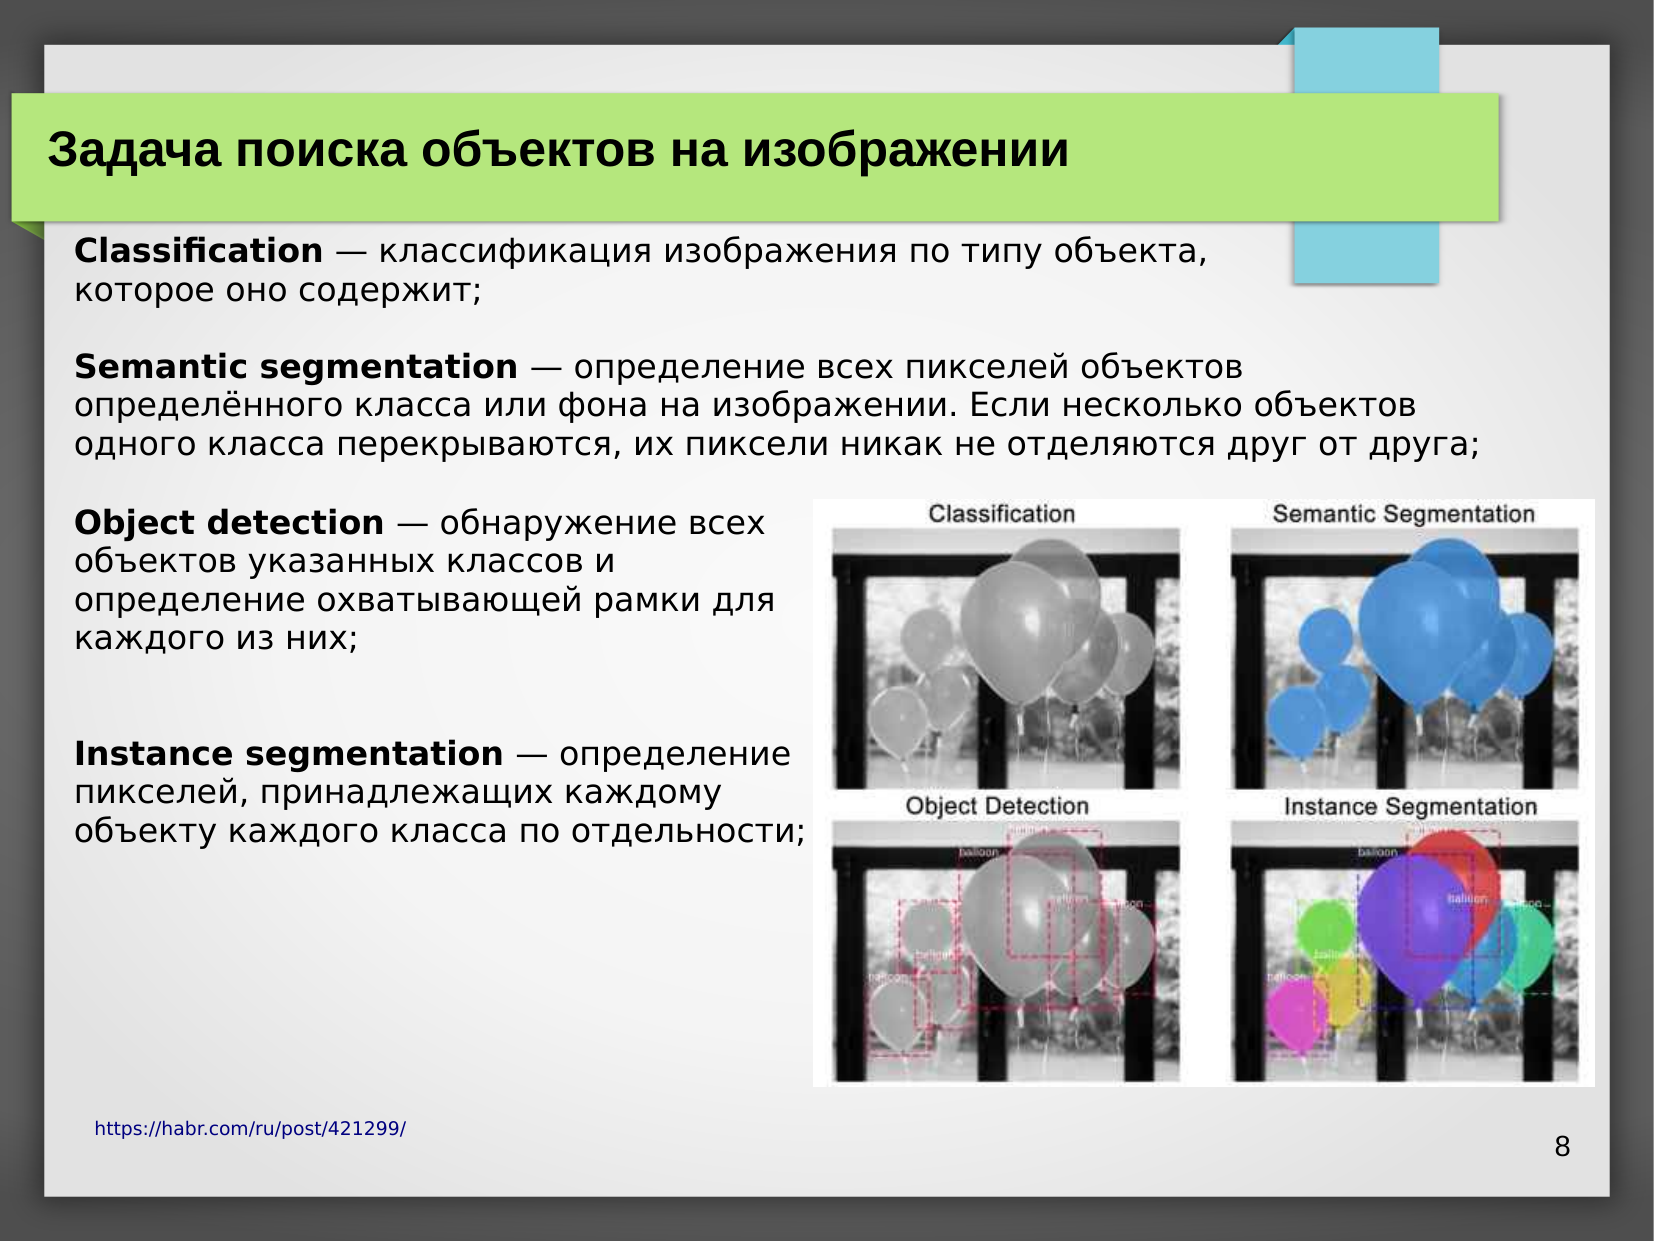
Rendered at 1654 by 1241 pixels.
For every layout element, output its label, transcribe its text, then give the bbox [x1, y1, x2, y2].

text_box Classification — классификация изображения по типу объекта, которое оно содержит; Semantic segmentation — определение всех пикселей объектов определённого класса или фона на изображении. Если несколько объектов одного класса перекрываются, их пиксели никак не отделяются друг от друга; [59, 224, 1512, 499]
picture [0, 0, 1654, 1241]
text_box Object detection — обнаружение всех объектов указанных классов и определение охватывающей рамки для каждого из них; Instance segmentation — определение пикселей, принадлежащих каждому объекту каждого класса по отдельности; [59, 496, 839, 889]
text_box https://habr.com/ru/post/421299/ [79, 1110, 733, 1170]
title Задача поиска объектов на изображении [47, 92, 1430, 205]
